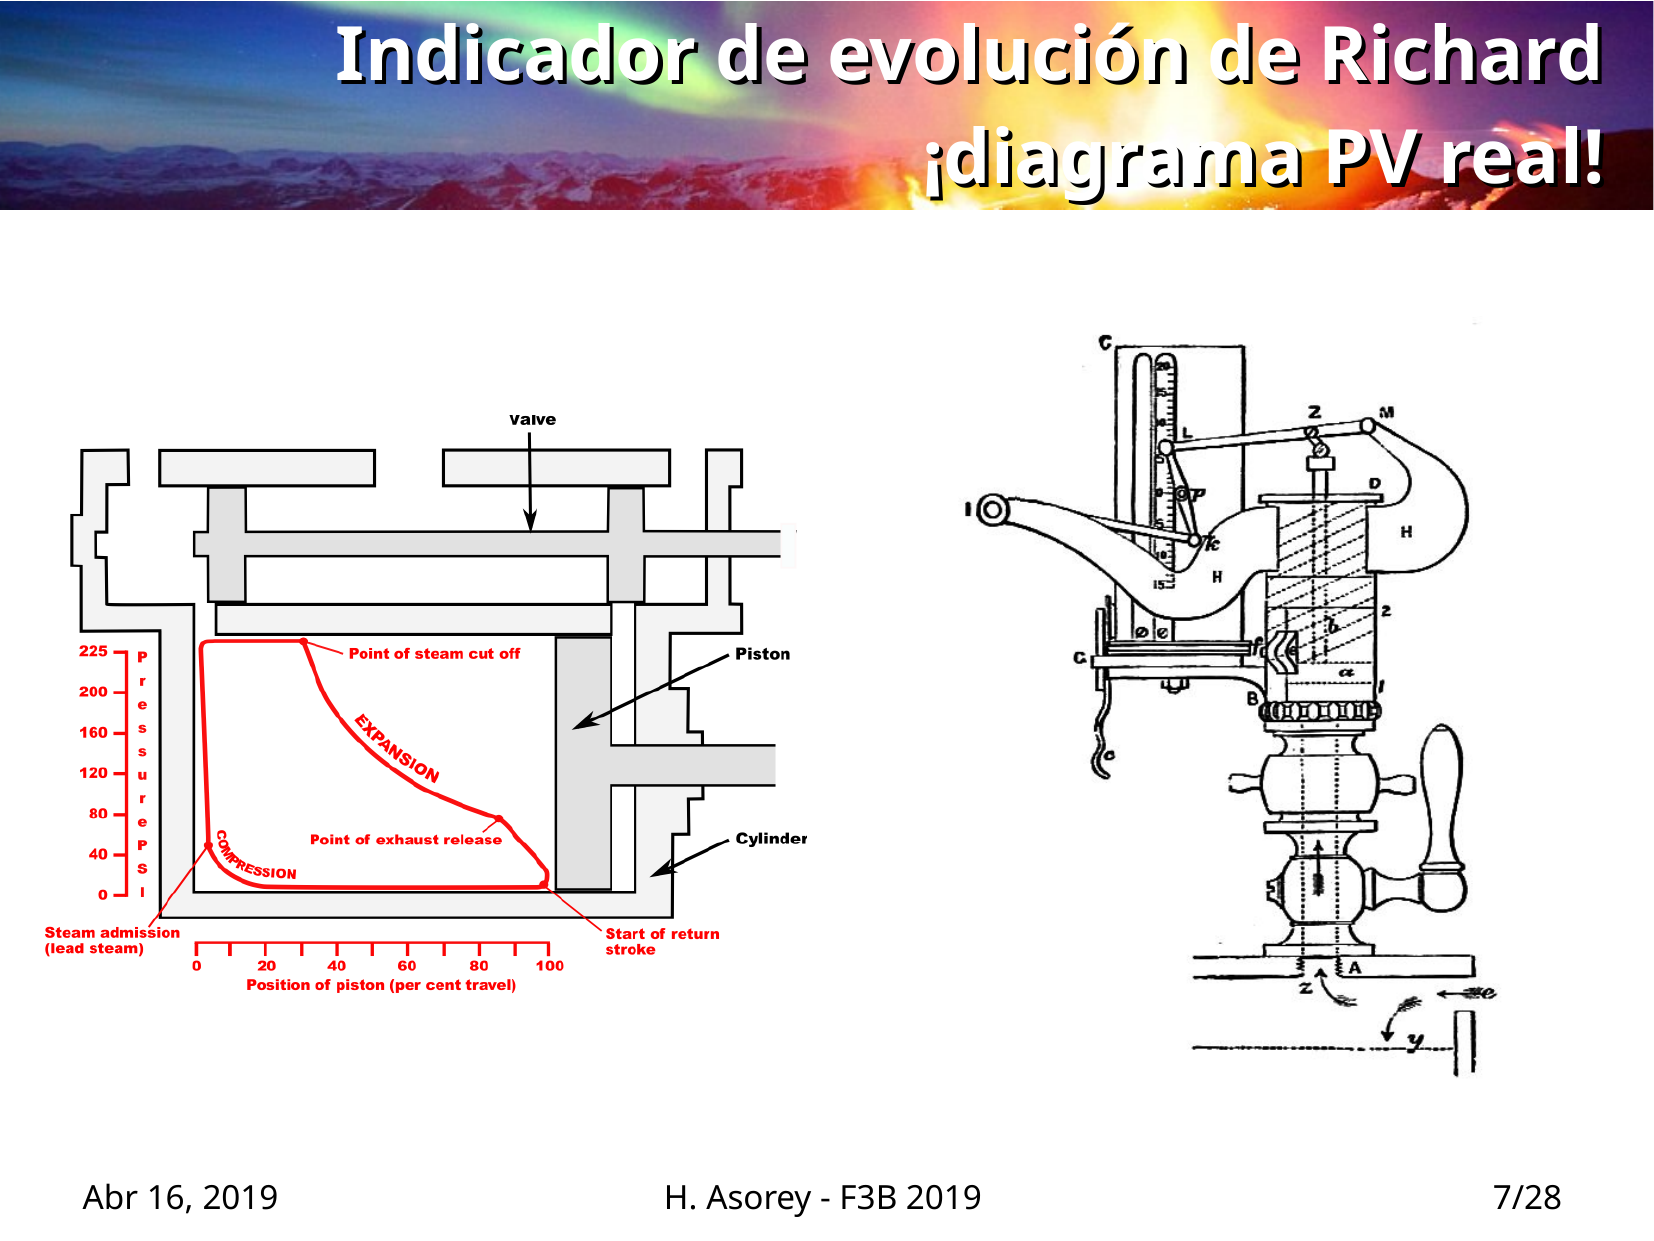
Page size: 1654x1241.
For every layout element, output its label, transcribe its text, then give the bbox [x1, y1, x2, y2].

picture [844, 316, 1606, 1094]
picture [45, 415, 807, 994]
title Indicador de evolución de Richard ¡diagrama PV real! [45, 11, 1606, 195]
picture [0, 1, 1654, 210]
